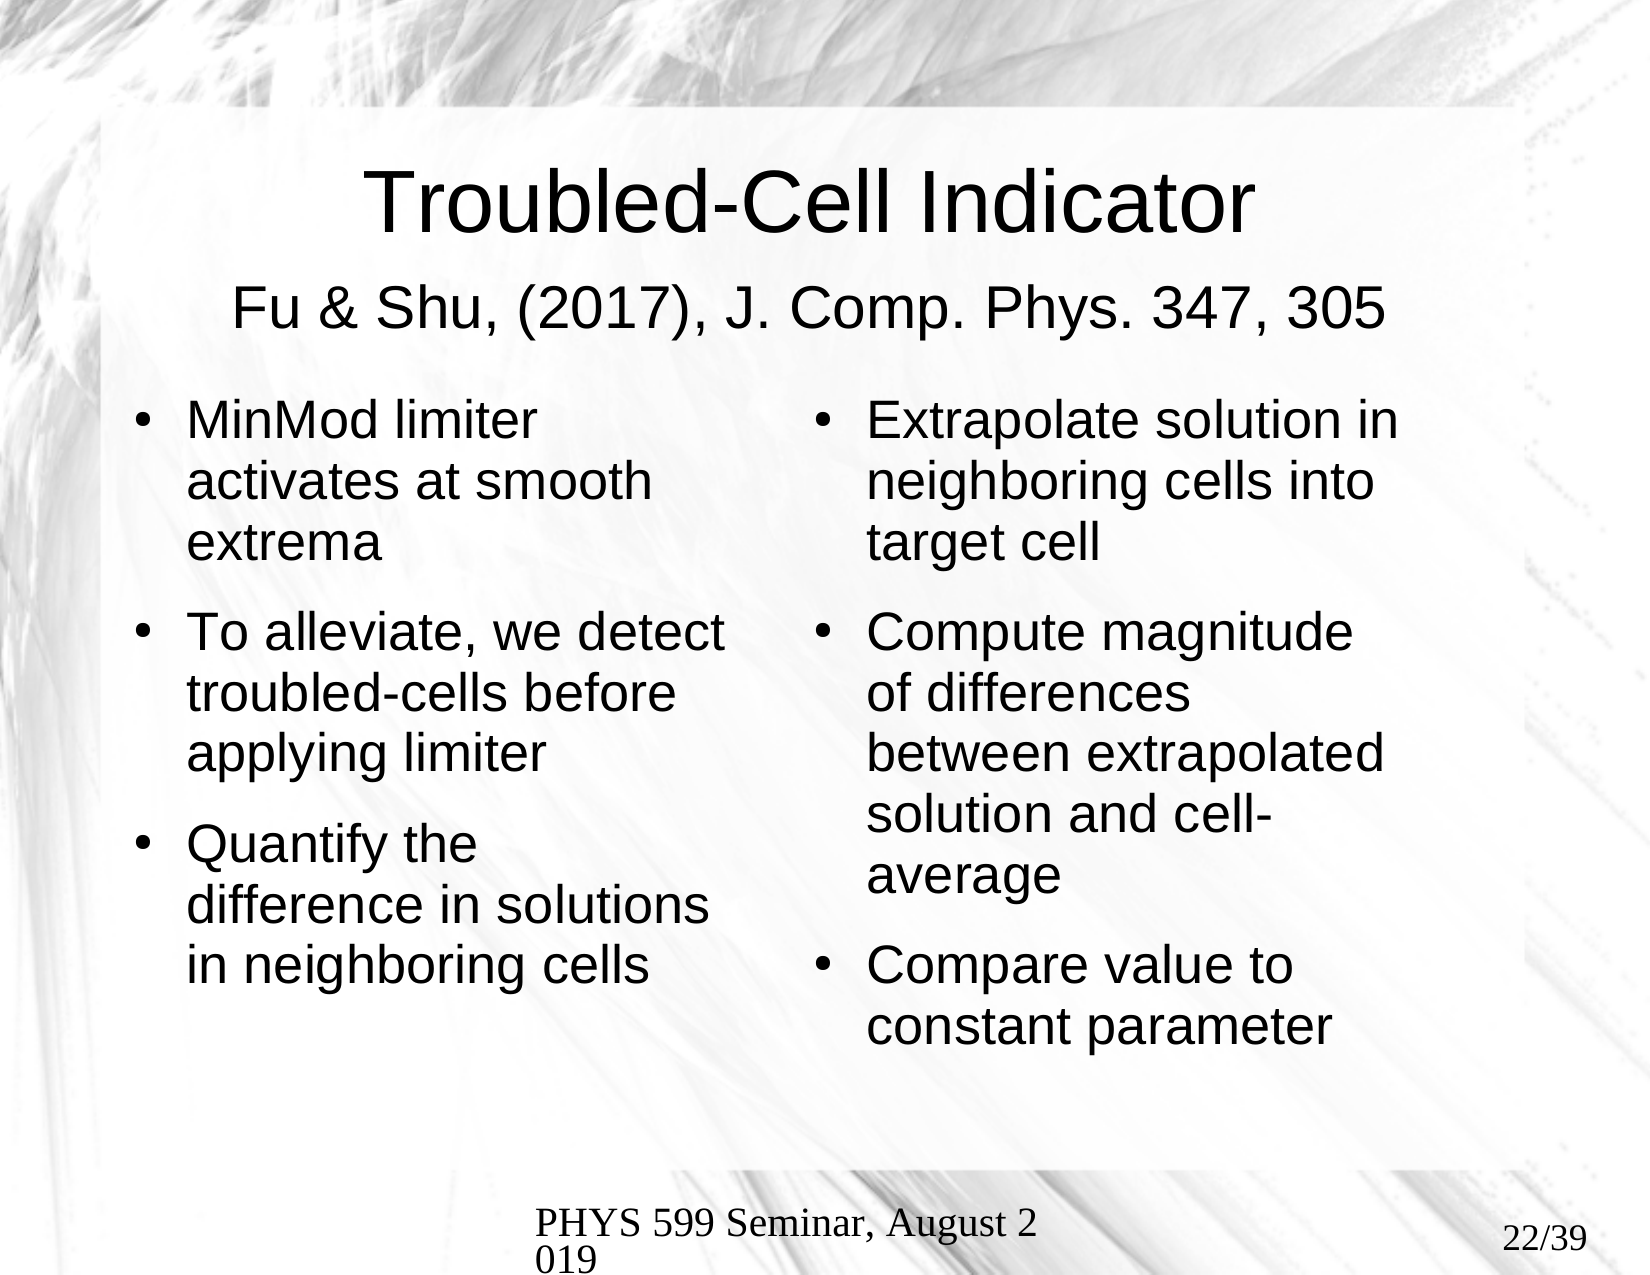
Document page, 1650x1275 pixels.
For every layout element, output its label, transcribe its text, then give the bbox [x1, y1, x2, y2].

title Fu & Shu, (2017), J. Comp. Phys. 347, 305 [117, 221, 1503, 395]
list MinMod limiter activates at smooth extrema To alleviate, we detect troubled-cells before applying limiter Quantify the difference in solutions in neighboring cells [115, 389, 730, 1092]
title Troubled-Cell Indicator [117, 115, 1503, 221]
picture [0, 0, 1650, 1275]
list Extrapolate solution in neighboring cells into target cell Compute magnitude of differences between extrapolated solution and cell-average Compare value to constant parameter [795, 389, 1411, 1117]
